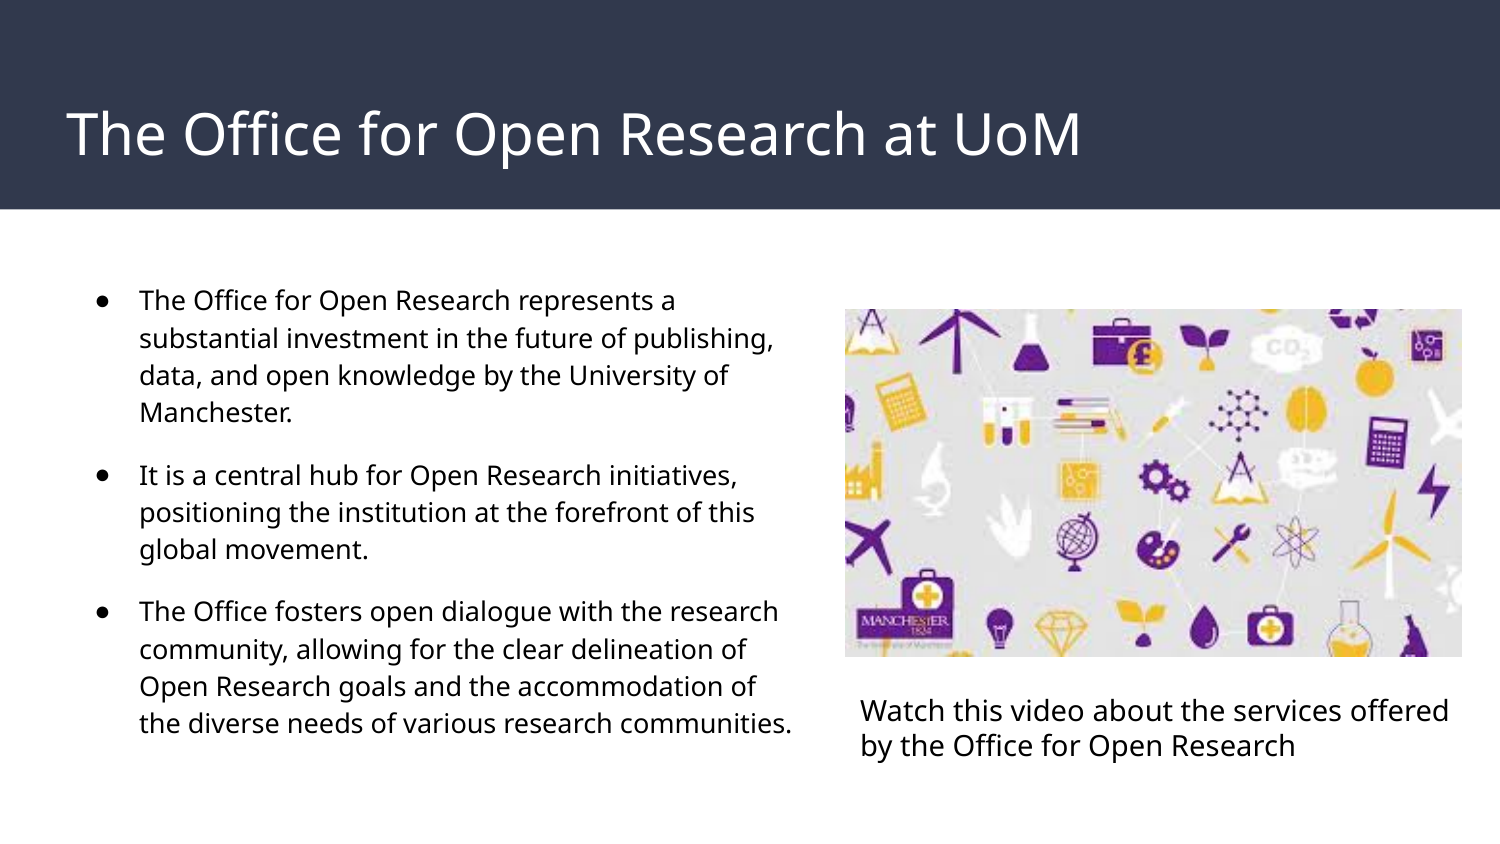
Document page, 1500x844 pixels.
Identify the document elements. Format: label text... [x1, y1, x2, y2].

text_box The Office for Open Research represents a substantial investment in the future of publishing, data, and open knowledge by the University of Manchester. It is a central hub for Open Research initiatives, positioning the institution at the forefront of this global movement. The Office fosters open dialogue with the research community, allowing for the clear delineation of Open Research goals and the accommodation of the diverse needs of various research communities. [49, 263, 812, 792]
text_box Watch this video about the services offered by the Office for Open Research [845, 677, 1489, 778]
title The Office for Open Research at UoM [51, 82, 1500, 185]
picture [845, 309, 1462, 657]
